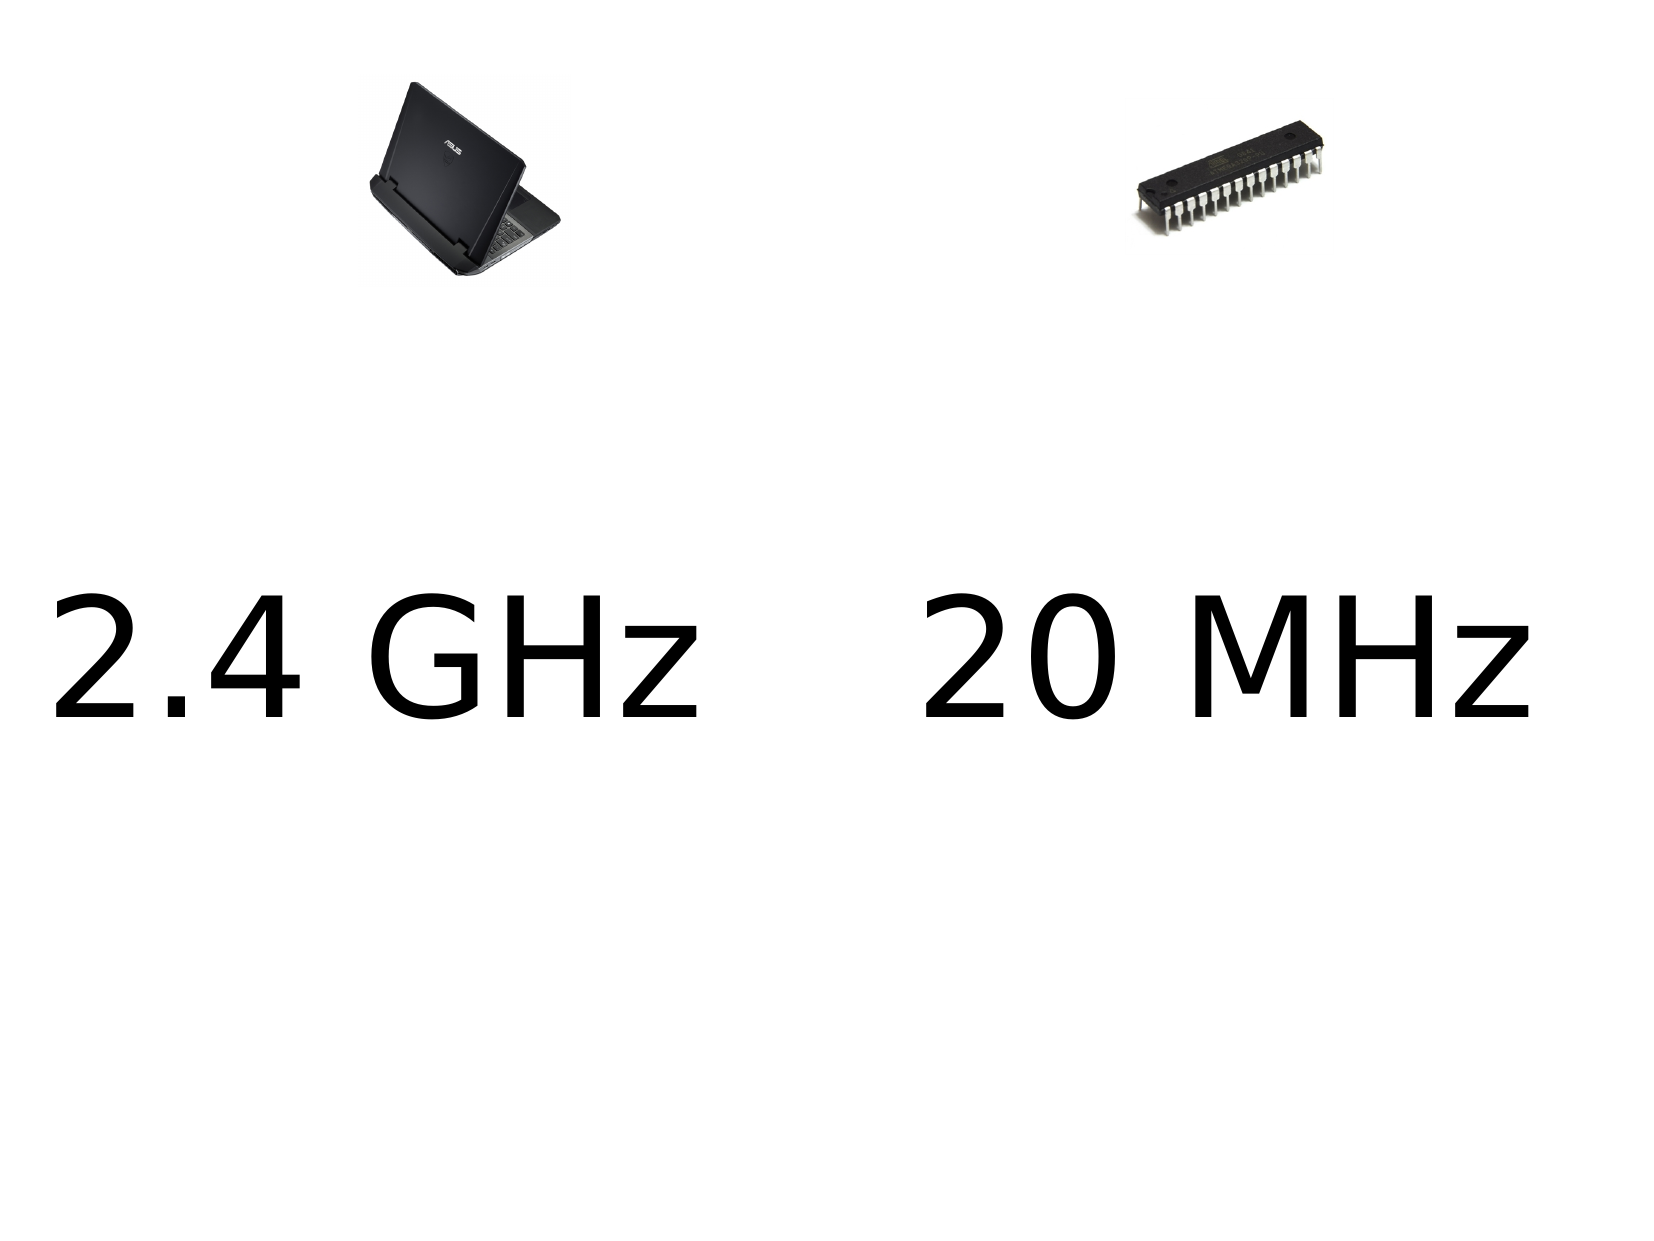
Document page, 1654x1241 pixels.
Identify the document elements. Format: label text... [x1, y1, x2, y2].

picture [358, 74, 571, 287]
text_box 2.4 GHz [30, 555, 900, 796]
picture [1125, 98, 1334, 256]
text_box 20 MHz [900, 555, 1606, 796]
